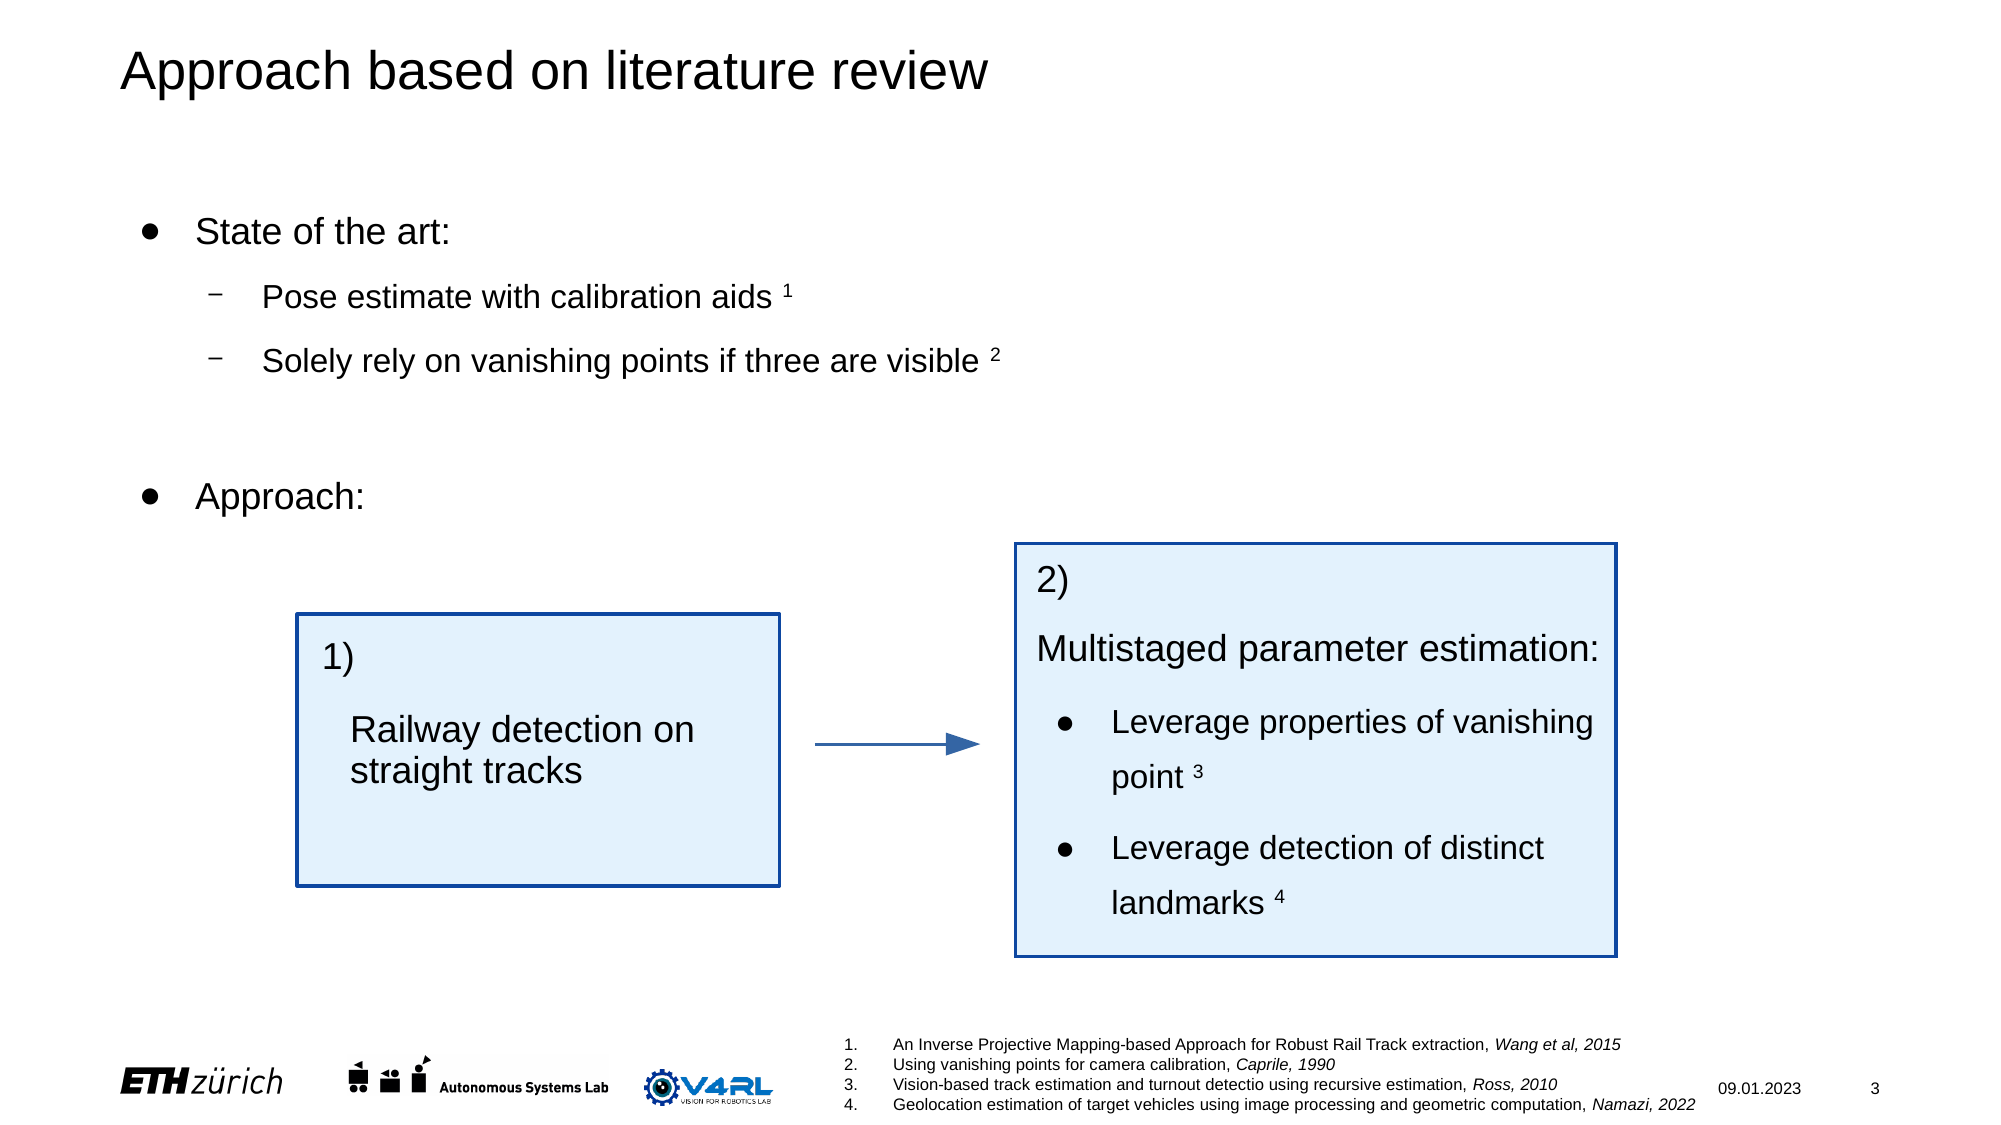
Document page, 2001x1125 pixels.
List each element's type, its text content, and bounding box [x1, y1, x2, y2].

text_box [297, 614, 780, 886]
text_box 2) [1021, 551, 1085, 609]
text_box Multistaged parameter estimation: Leverage properties of vanishing point 3 Leverage detection of distinct landmarks 4 [1021, 599, 1636, 993]
text_box Railway detection on straight tracks [335, 652, 734, 848]
title Approach based on literature review [120, 42, 1880, 184]
picture [120, 1067, 282, 1094]
picture [644, 1069, 776, 1106]
text_box [1015, 543, 1617, 957]
list State of the art: Pose estimate with calibration aids 1 Solely rely on vanishing points if three are visible 2 Approach: [120, 184, 1880, 438]
text_box 1) [307, 628, 370, 686]
text_box An Inverse Projective Mapping-based Approach for Robust Rail Track extraction, Wang et al, 2015 Using vanishing points for camera calibration, Caprile, 1990 Vision-based track estimation and turnout detectio using recursive estimation, Ross, 2010 Geolocation estimation of target vehicles using image processing and geometric computation, Namazi, 2022 [803, 1018, 2000, 1125]
